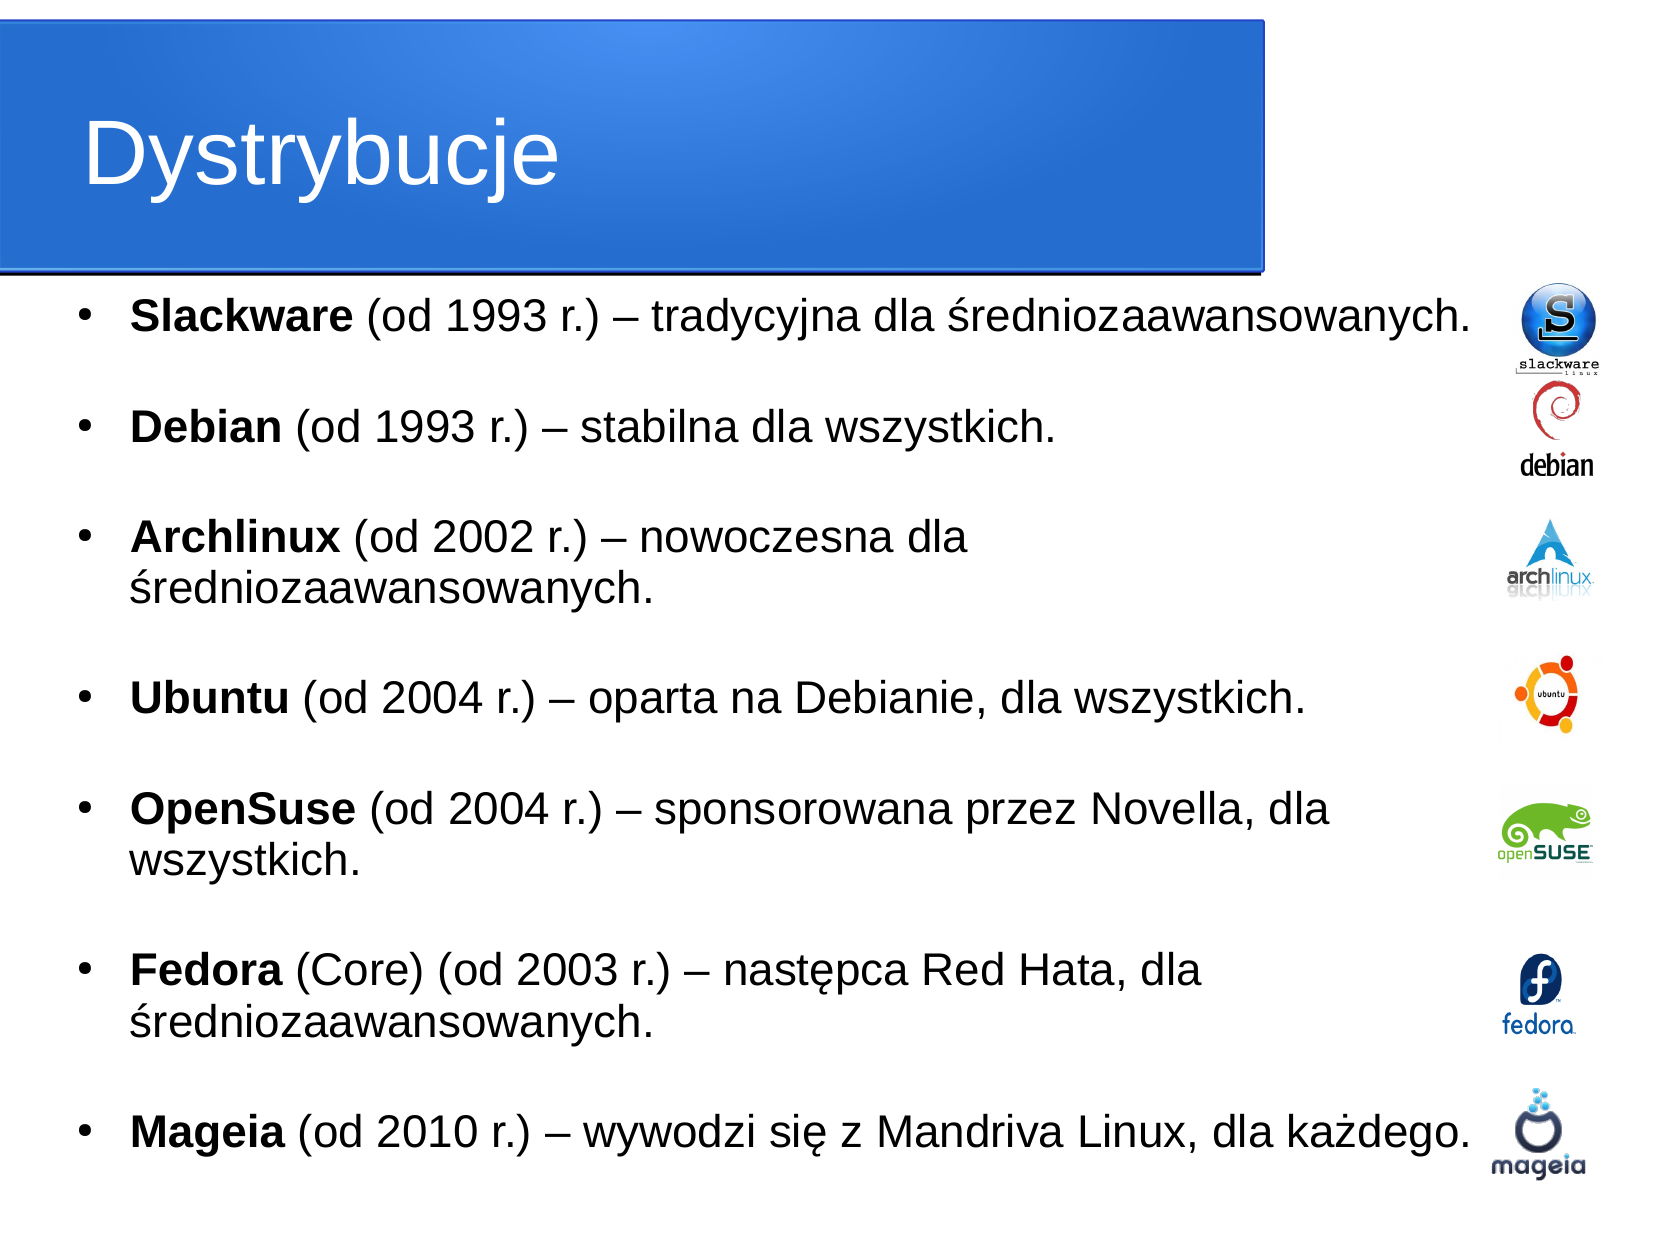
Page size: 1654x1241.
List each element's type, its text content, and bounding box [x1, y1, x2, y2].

picture [1502, 515, 1598, 611]
list Slackware (od 1993 r.) – tradycyjna dla średniozaawansowanych. Debian (od 1993 r.) – stabilna dla wszystkich. Archlinux (od 2002 r.) – nowoczesna dla średniozaawansowanych. Ubuntu (od 2004 r.) – oparta na Debianie, dla wszystkich. OpenSuse (od 2004 r.) – sponsorowana przez Novella, dla wszystkich. Fedora (Core) (od 2003 r.) – następca Red Hata, dla średniozaawansowanych. Mageia (od 2010 r.) – wywodzi się z Mandriva Linux, dla każdego. [59, 290, 1489, 1205]
picture [1511, 283, 1607, 378]
picture [1491, 1087, 1586, 1182]
picture [1498, 646, 1604, 742]
picture [1509, 380, 1605, 476]
title Dystrybucje [82, 49, 1250, 257]
picture [1493, 947, 1588, 1043]
picture [1498, 785, 1593, 881]
